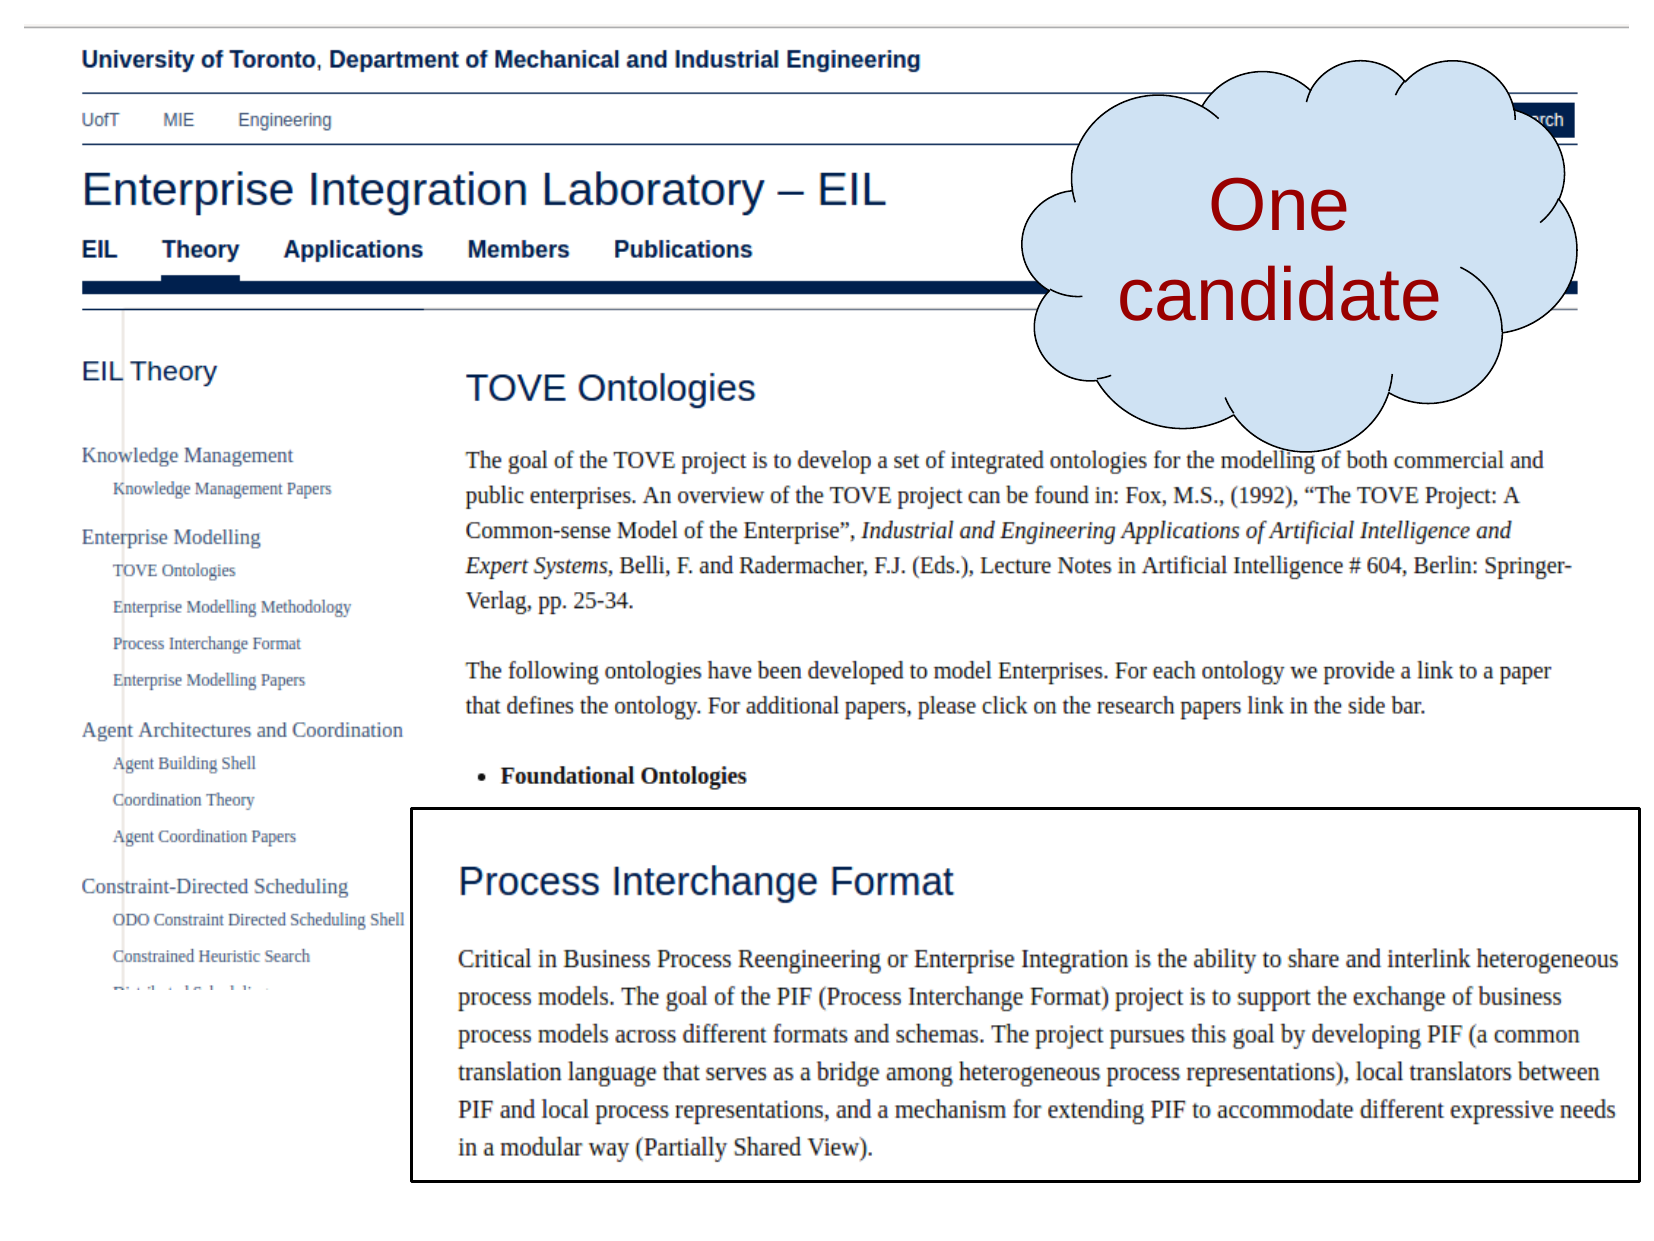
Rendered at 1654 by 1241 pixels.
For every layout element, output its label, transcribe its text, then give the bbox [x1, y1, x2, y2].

picture [24, 24, 1629, 990]
text_box One candidate [1021, 60, 1578, 452]
picture [413, 809, 1638, 1181]
